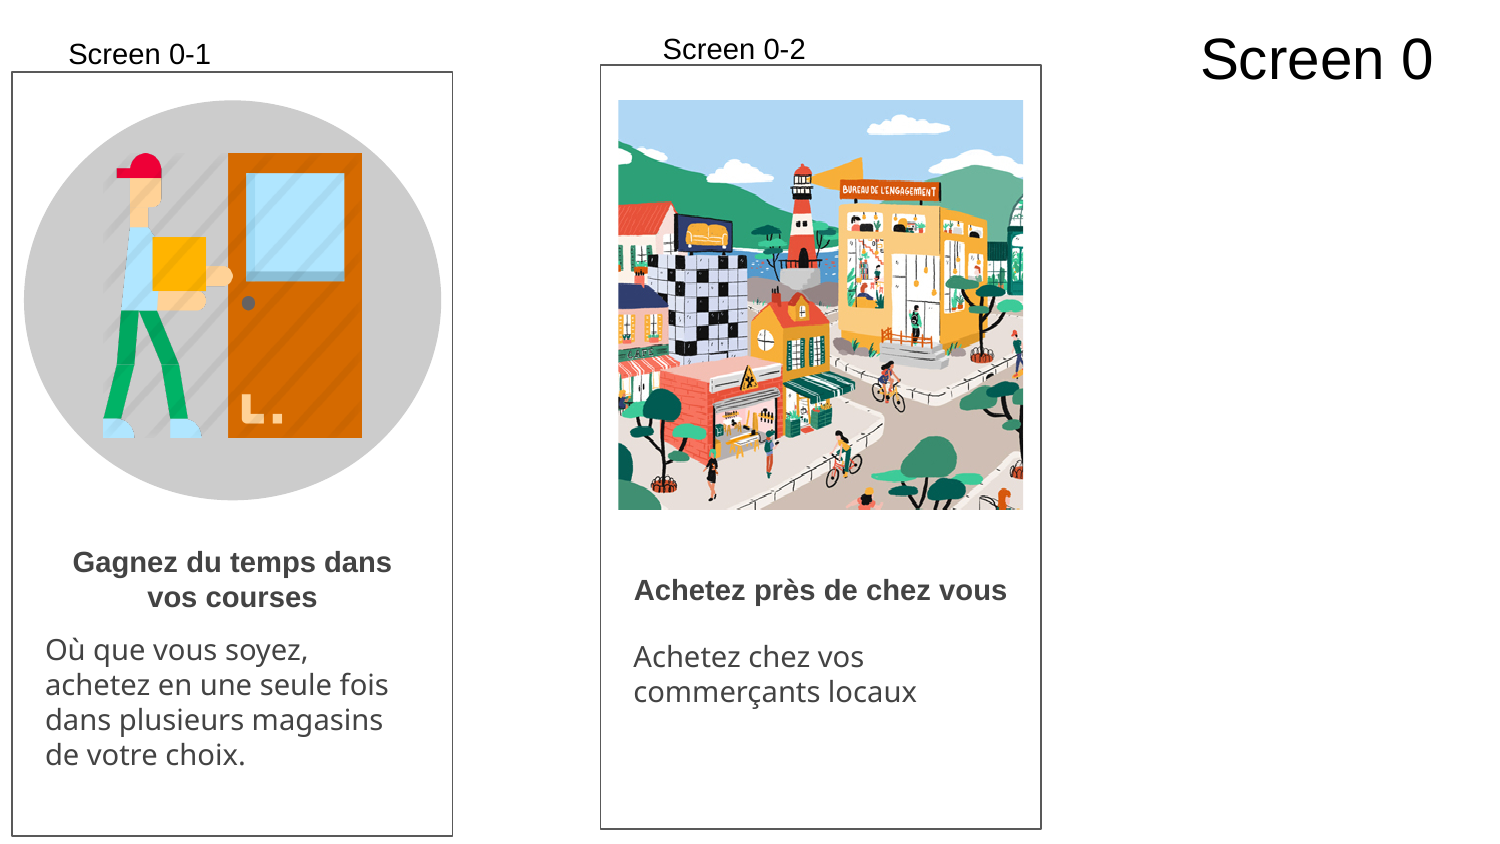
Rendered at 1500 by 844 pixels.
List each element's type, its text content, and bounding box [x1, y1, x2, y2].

text_box Screen 0-1 [53, 20, 345, 66]
text_box [600, 65, 1042, 830]
text_box Gagnez du temps dans vos courses [30, 551, 435, 606]
text_box [12, 71, 453, 836]
title Screen 0 [51, 6, 1449, 101]
text_box Achetez près de chez vous [618, 561, 1024, 617]
picture [618, 100, 1024, 510]
text_box Screen 0-2 [647, 15, 940, 60]
text_box Achetez chez vos commerçants locaux [618, 623, 1024, 815]
text_box Où que vous soyez, achetez en une seule fois dans plusieurs magasins de votre choix. [30, 616, 435, 807]
picture [103, 153, 362, 438]
